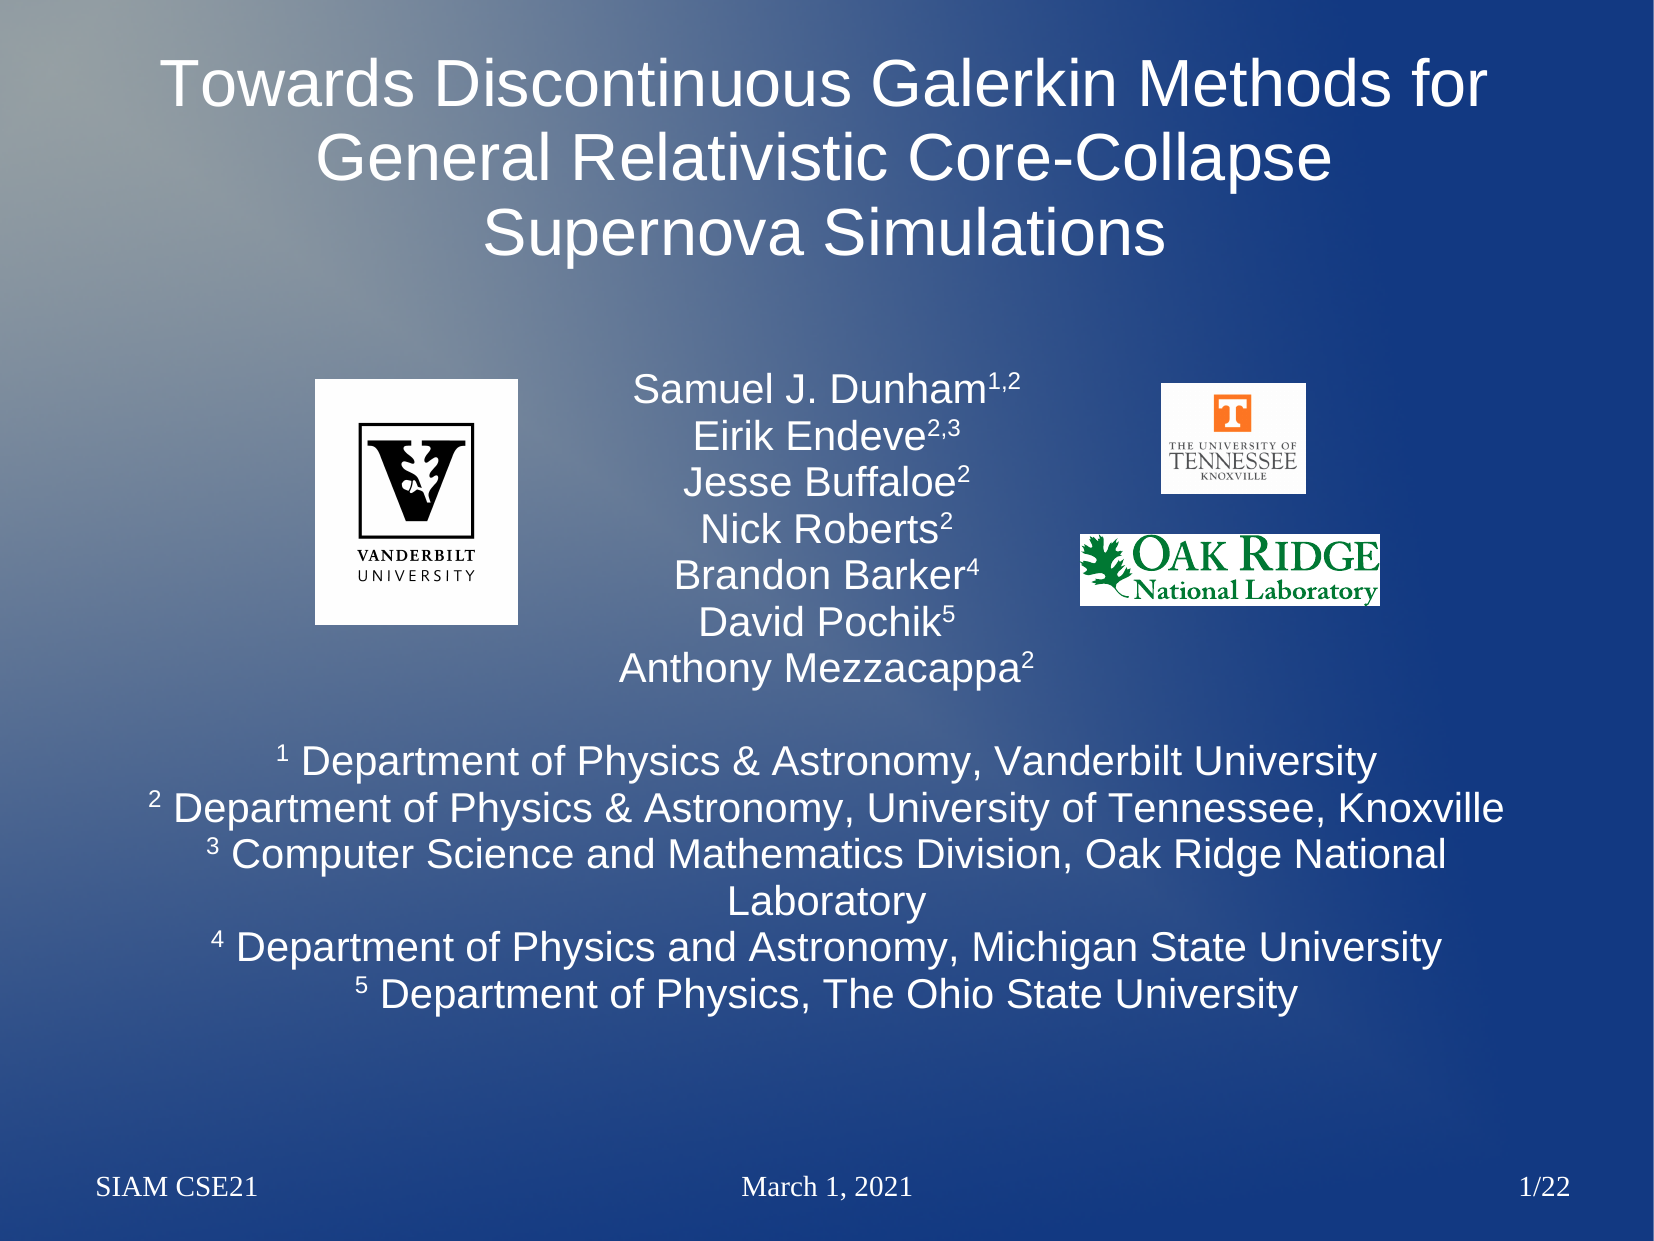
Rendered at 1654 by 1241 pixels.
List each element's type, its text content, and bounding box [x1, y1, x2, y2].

title Towards Discontinuous Galerkin Methods for General Relativistic Core-Collapse Supernova Simulations [150, 45, 1501, 270]
subtitle Samuel J. Dunham1,2 Eirik Endeve2,3 Jesse Buffaloe2 Nick Roberts2 Brandon Barker4 David Pochik5 Anthony Mezzacappa2 1 Department of Physics & Astronomy, Vanderbilt University 2 Department of Physics & Astronomy, University of Tennessee, Knoxville 3 Computer Science and Mathematics Division, Oak Ridge National Laboratory 4 Department of Physics and Astronomy, Michigan State University 5 Department of Physics, The Ohio State University [147, 366, 1506, 1105]
picture [0, 0, 1654, 1241]
